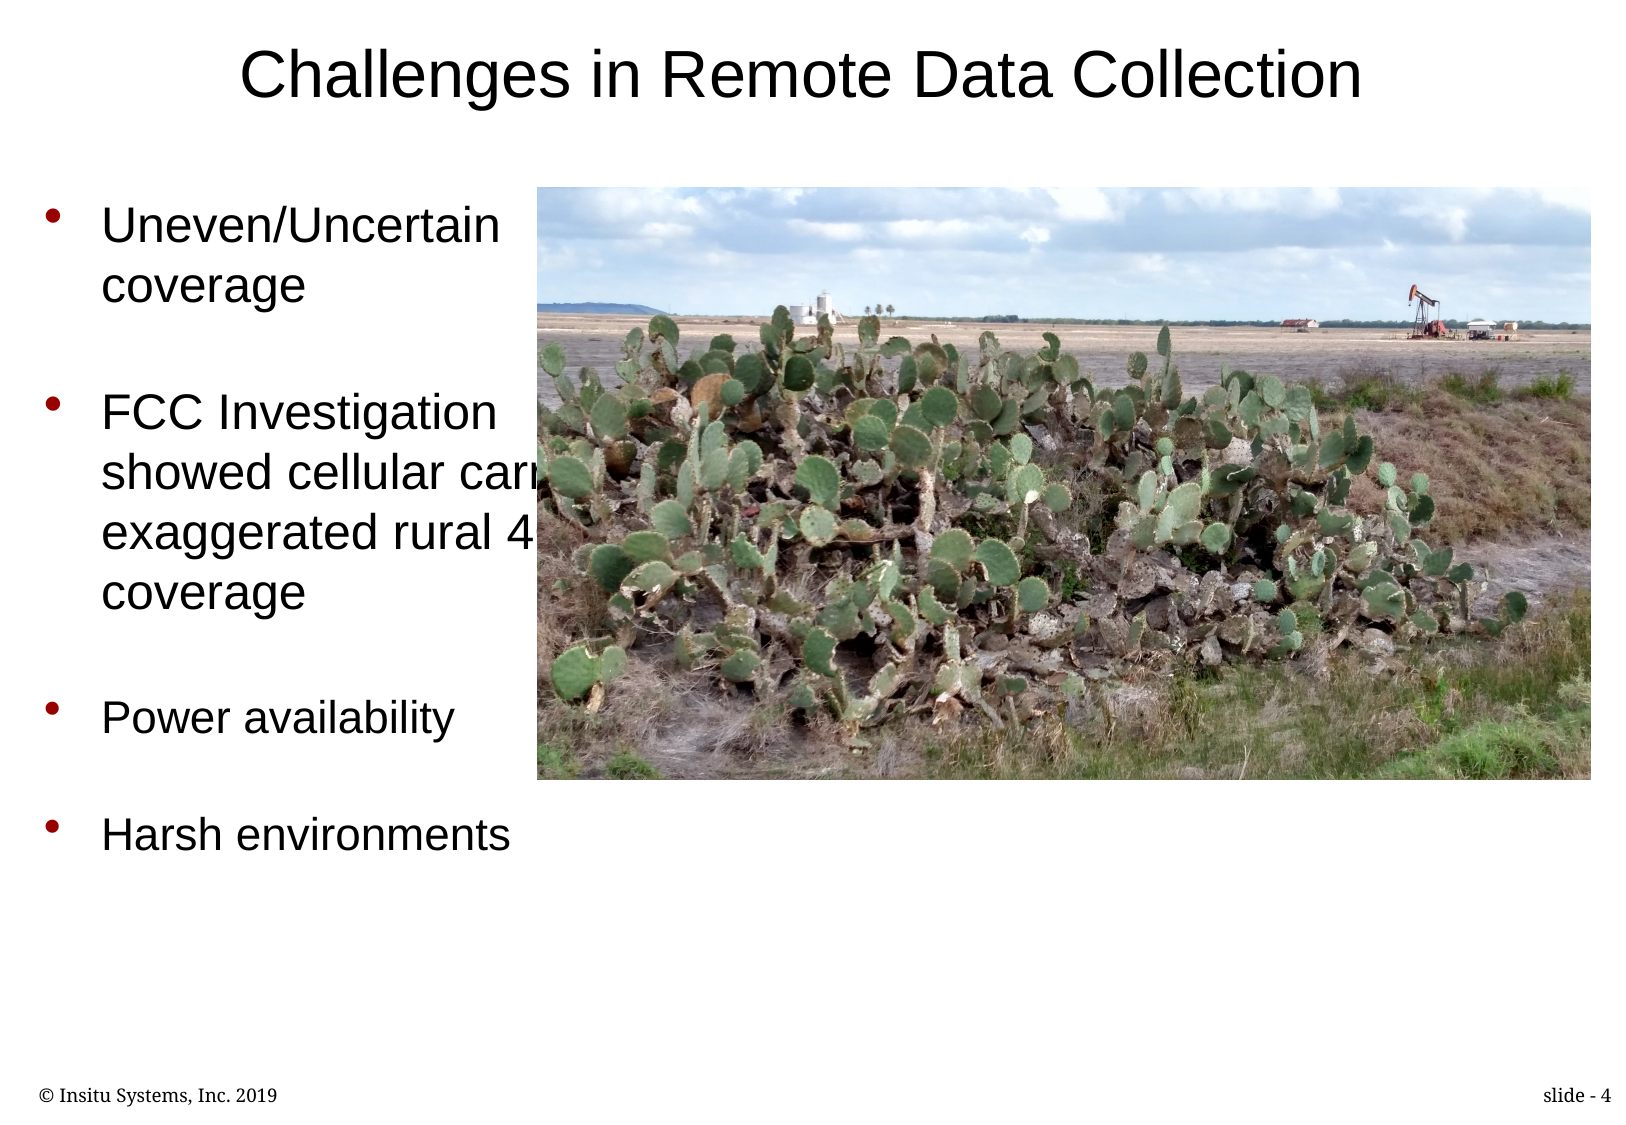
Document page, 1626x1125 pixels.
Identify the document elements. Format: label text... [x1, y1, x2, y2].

title Challenges in Remote Data Collection [28, 34, 1576, 105]
list Uneven/Uncertain coverage FCC Investigation showed cellular carriers exaggerated rural 4Glte coverage Power availability Harsh environments [28, 185, 661, 993]
picture [537, 187, 1591, 781]
